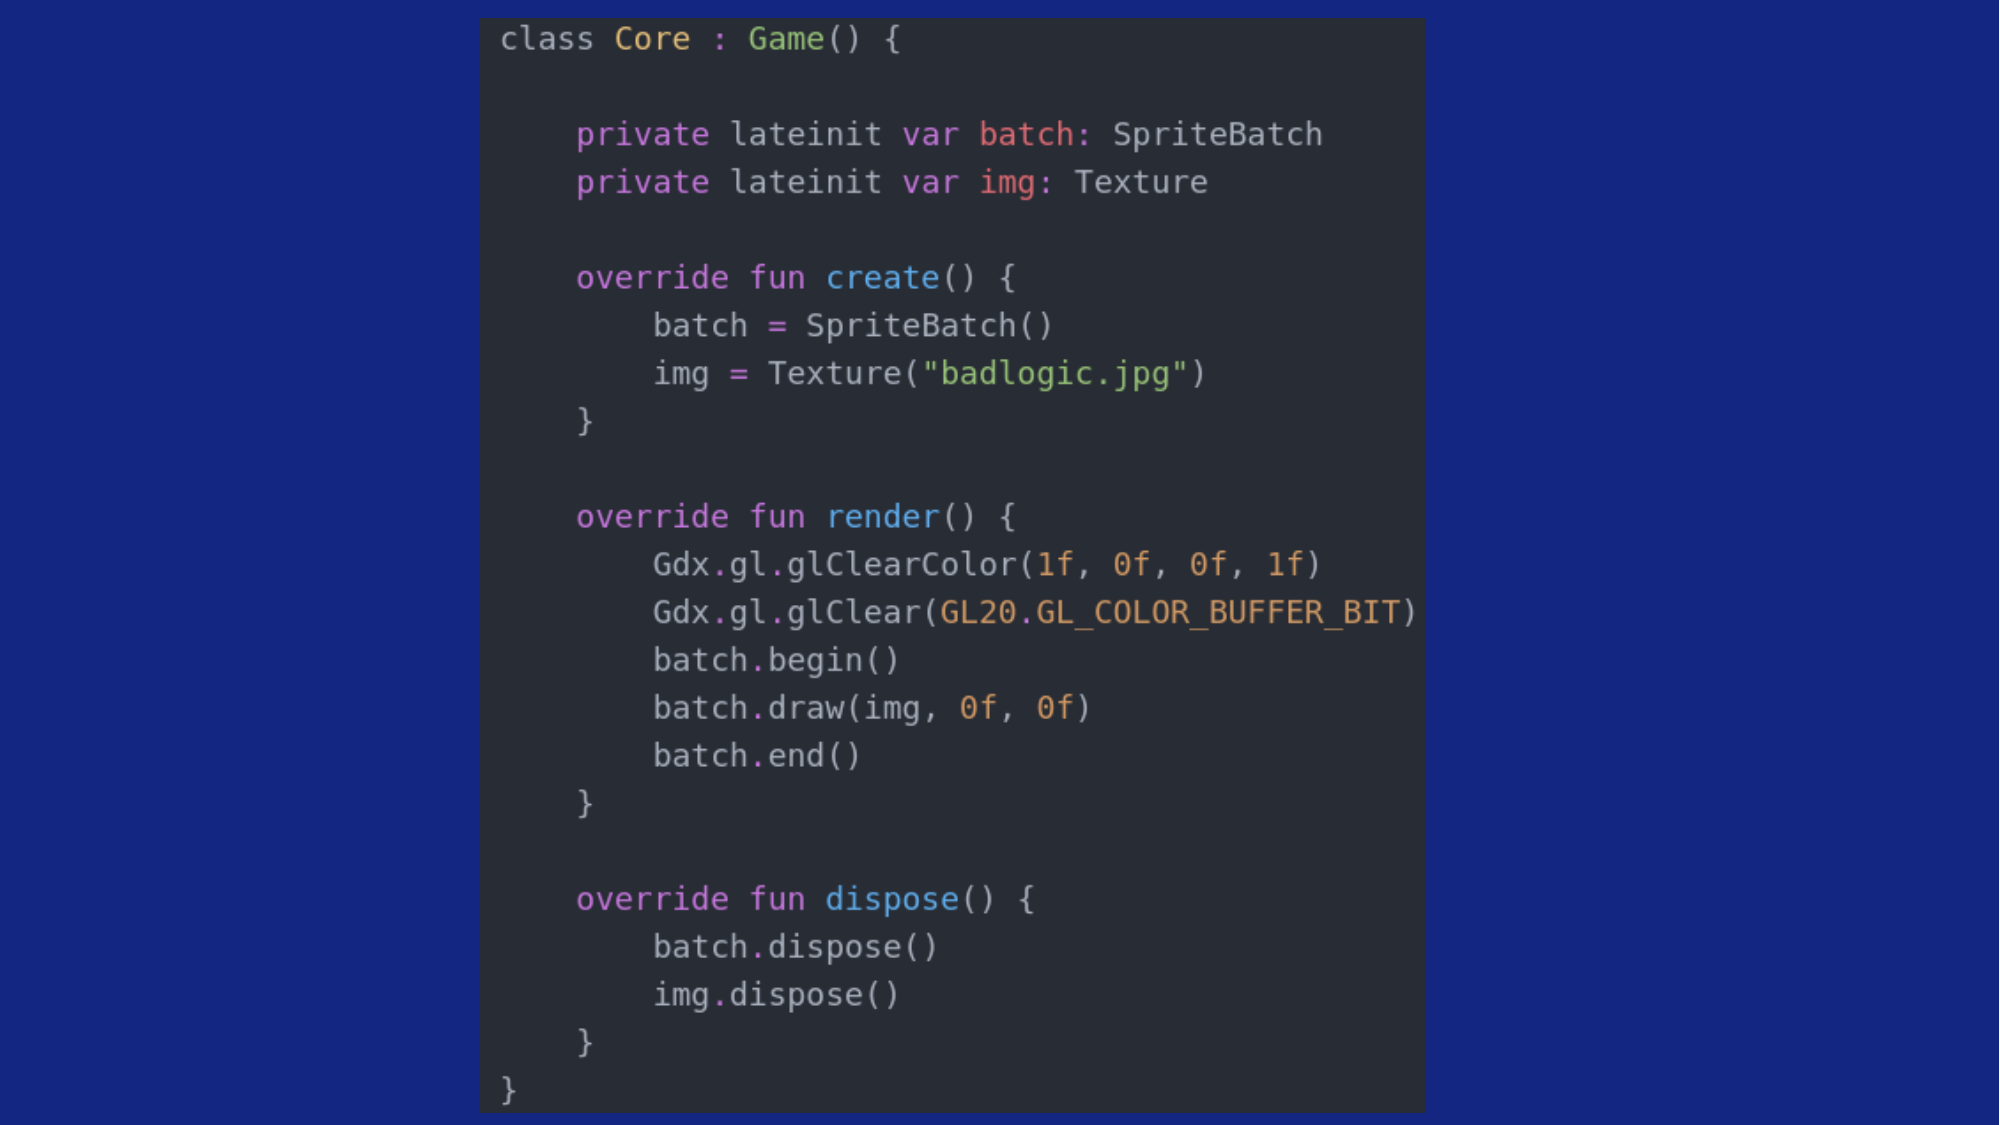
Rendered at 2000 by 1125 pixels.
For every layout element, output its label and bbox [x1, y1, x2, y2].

picture [480, 18, 1426, 1113]
